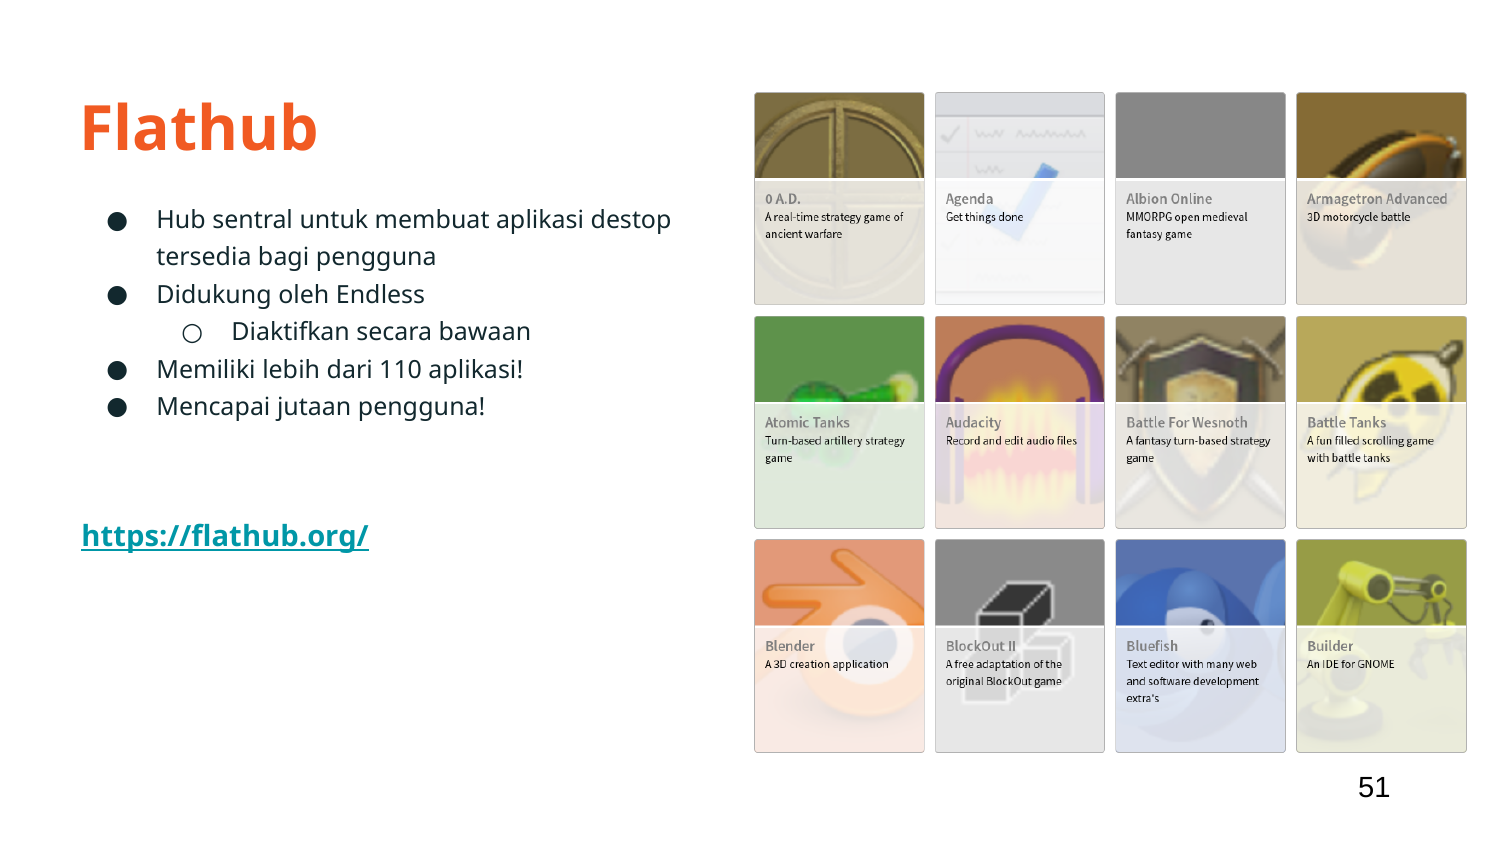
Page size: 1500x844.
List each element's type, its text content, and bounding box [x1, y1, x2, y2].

list Hub sentral untuk membuat aplikasi destop tersedia bagi pengguna Didukung oleh Endless Diaktifkan secara bawaan Memiliki lebih dari 110 aplikasi! Mencapai jutaan pengguna! https://flathub.org/ [66, 181, 722, 742]
picture [745, 83, 1474, 760]
slide_number <number> [1343, 760, 1434, 818]
title Flathub [64, 72, 614, 167]
